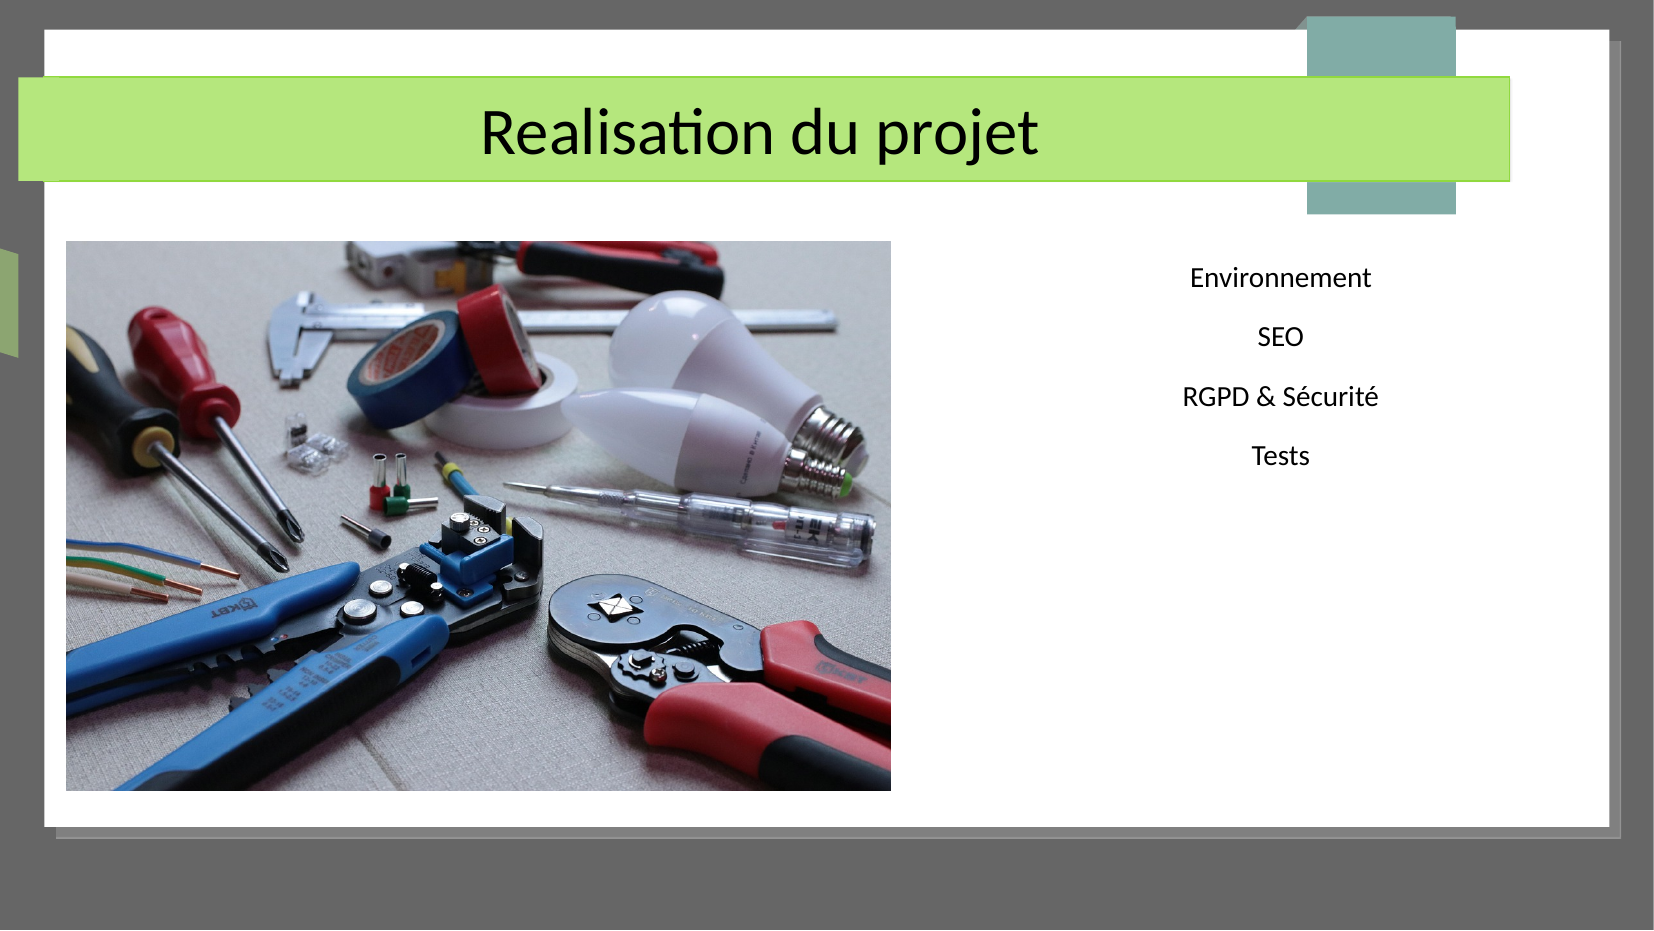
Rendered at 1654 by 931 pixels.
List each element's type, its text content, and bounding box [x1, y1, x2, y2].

text_box Realisation du projet [17, 80, 1504, 177]
picture [66, 241, 891, 791]
text_box Environnement SEO RGPD & Sécurité Tests [967, 226, 1595, 478]
